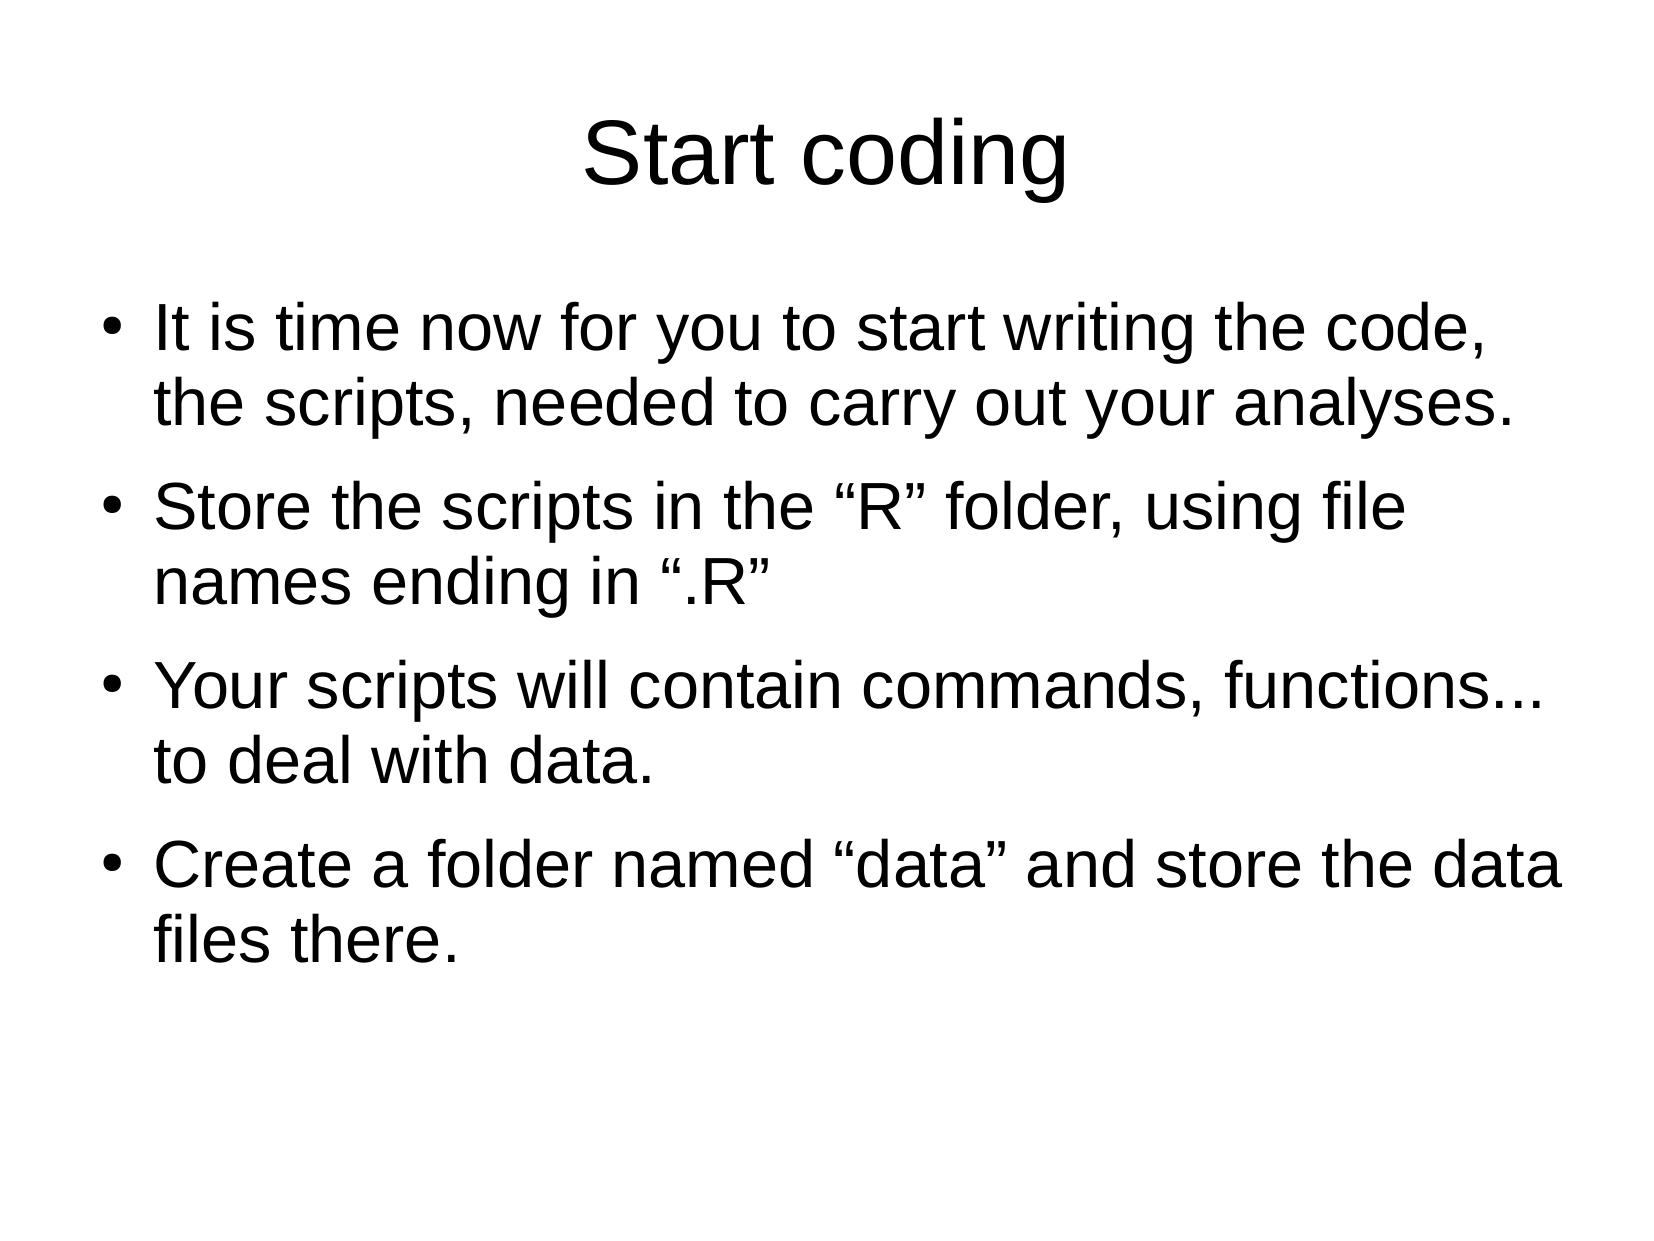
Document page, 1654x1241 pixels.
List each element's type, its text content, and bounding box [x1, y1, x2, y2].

title Start coding [82, 49, 1571, 257]
list It is time now for you to start writing the code, the scripts, needed to carry out your analyses. Store the scripts in the “R” folder, using file names ending in “.R” Your scripts will contain commands, functions... to deal with data. Create a folder named “data” and store the data files there. [82, 290, 1571, 1010]
